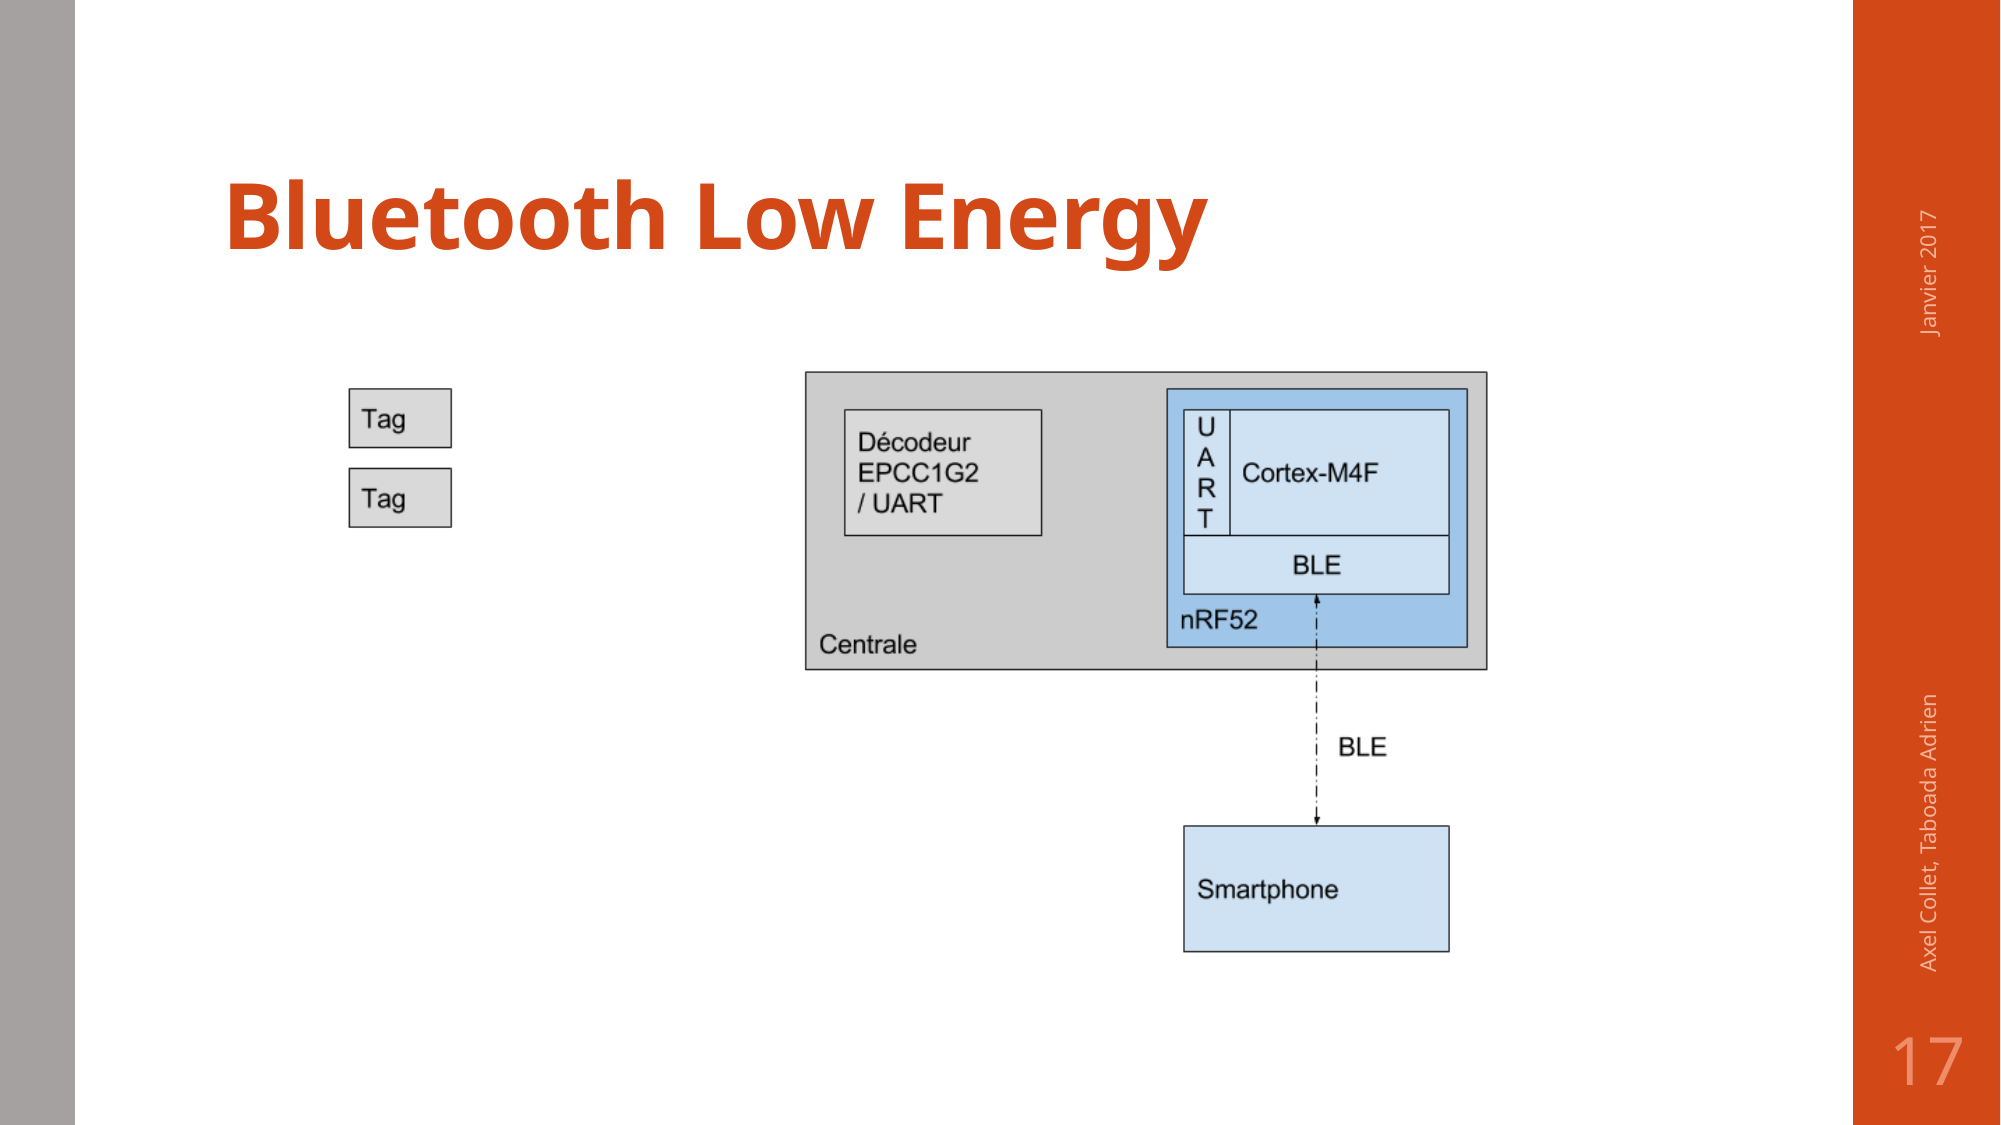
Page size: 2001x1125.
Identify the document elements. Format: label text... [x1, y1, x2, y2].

picture [307, 299, 1517, 1014]
text_box Axel Collet, Taboada Adrien [1897, 400, 1958, 988]
text_box [1852, 1012, 2000, 1110]
text_box Janvier 2017 [1897, 37, 1958, 351]
title Bluetooth Low Energy [206, 48, 1797, 278]
